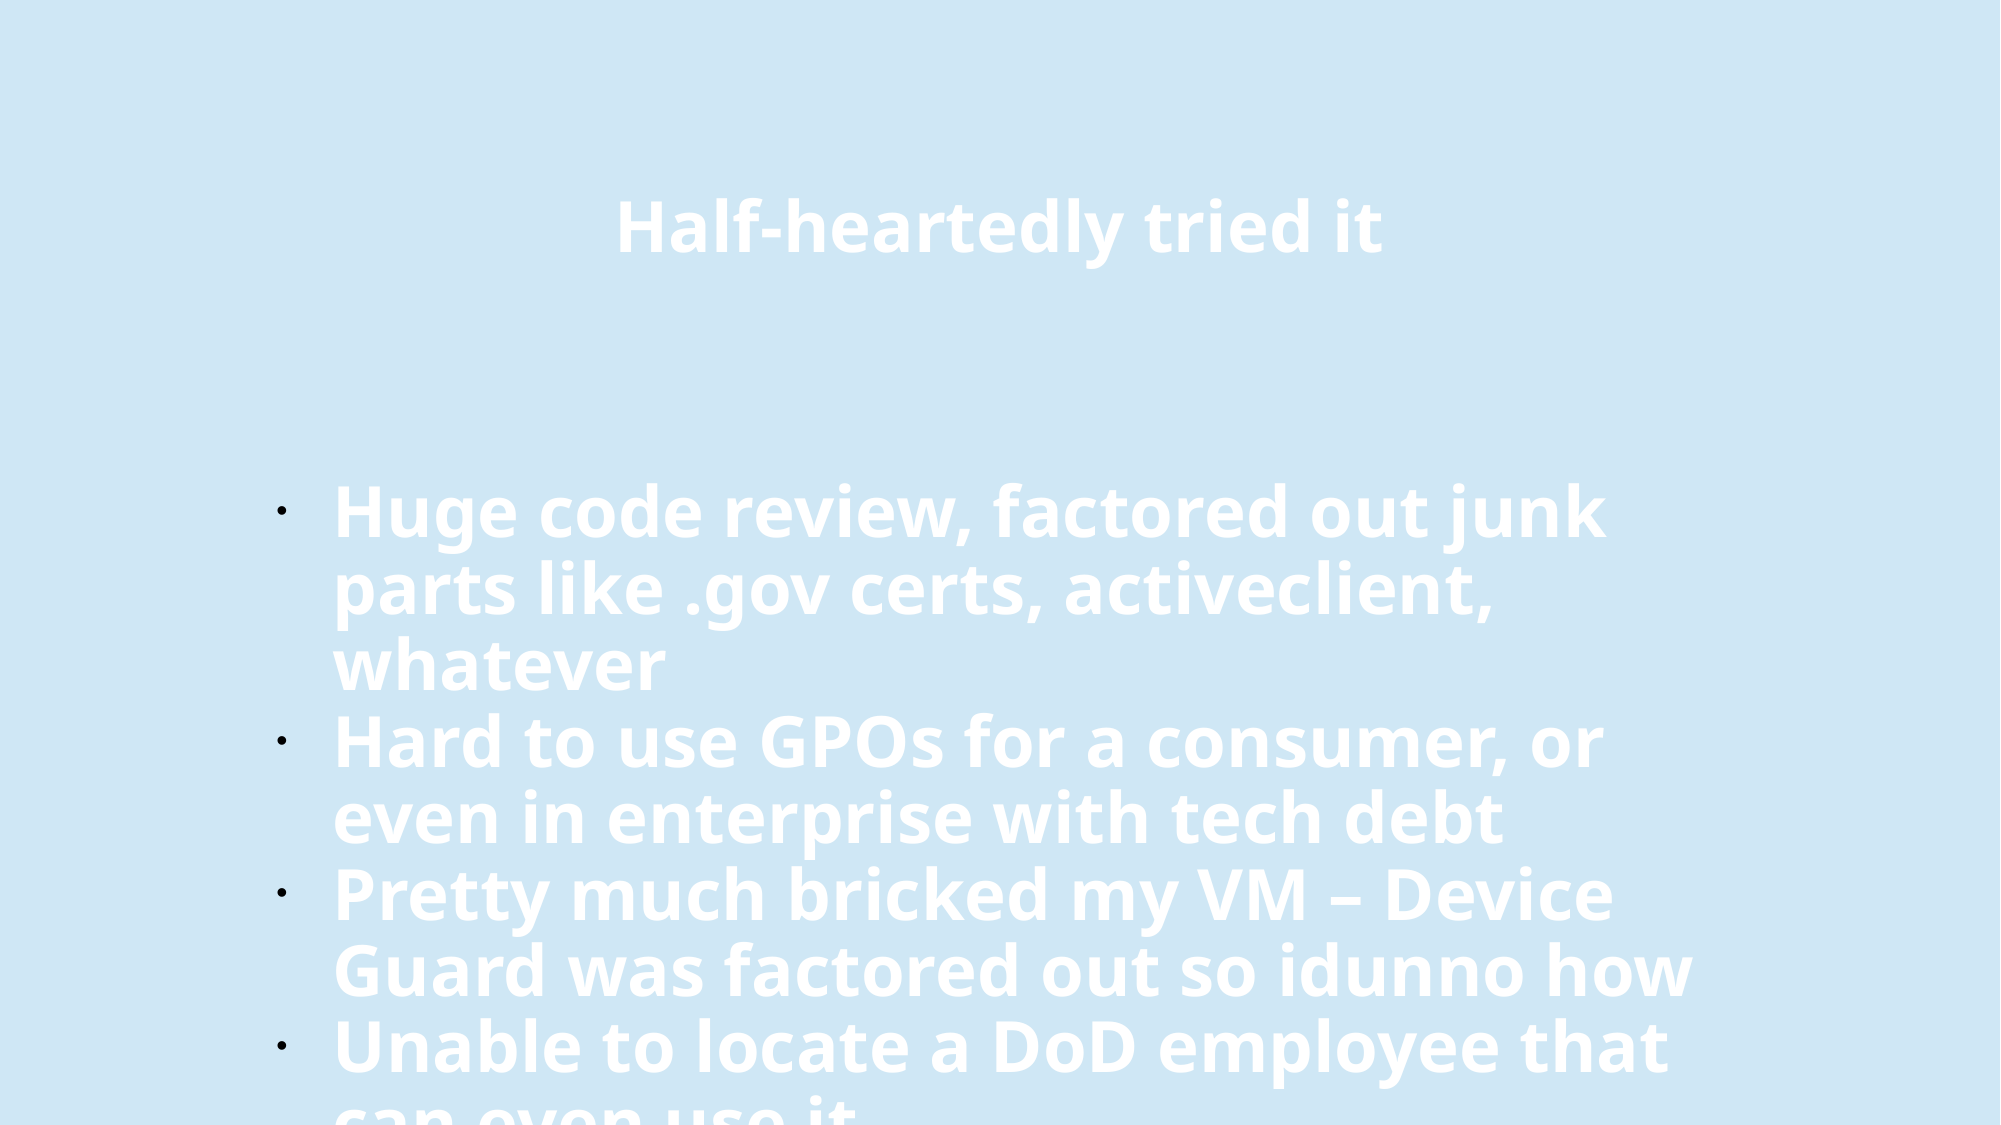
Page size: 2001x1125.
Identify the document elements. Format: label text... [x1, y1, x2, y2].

subtitle Huge code review, factored out junk parts like .gov certs, activeclient, whatever Hard to use GPOs for a consumer, or even in enterprise with tech debt Pretty much bricked my VM – Device Guard was factored out so idunno how Unable to locate a DoD employee that can even use it… [261, 576, 1739, 863]
title Half-heartedly tried it [261, 184, 1739, 576]
